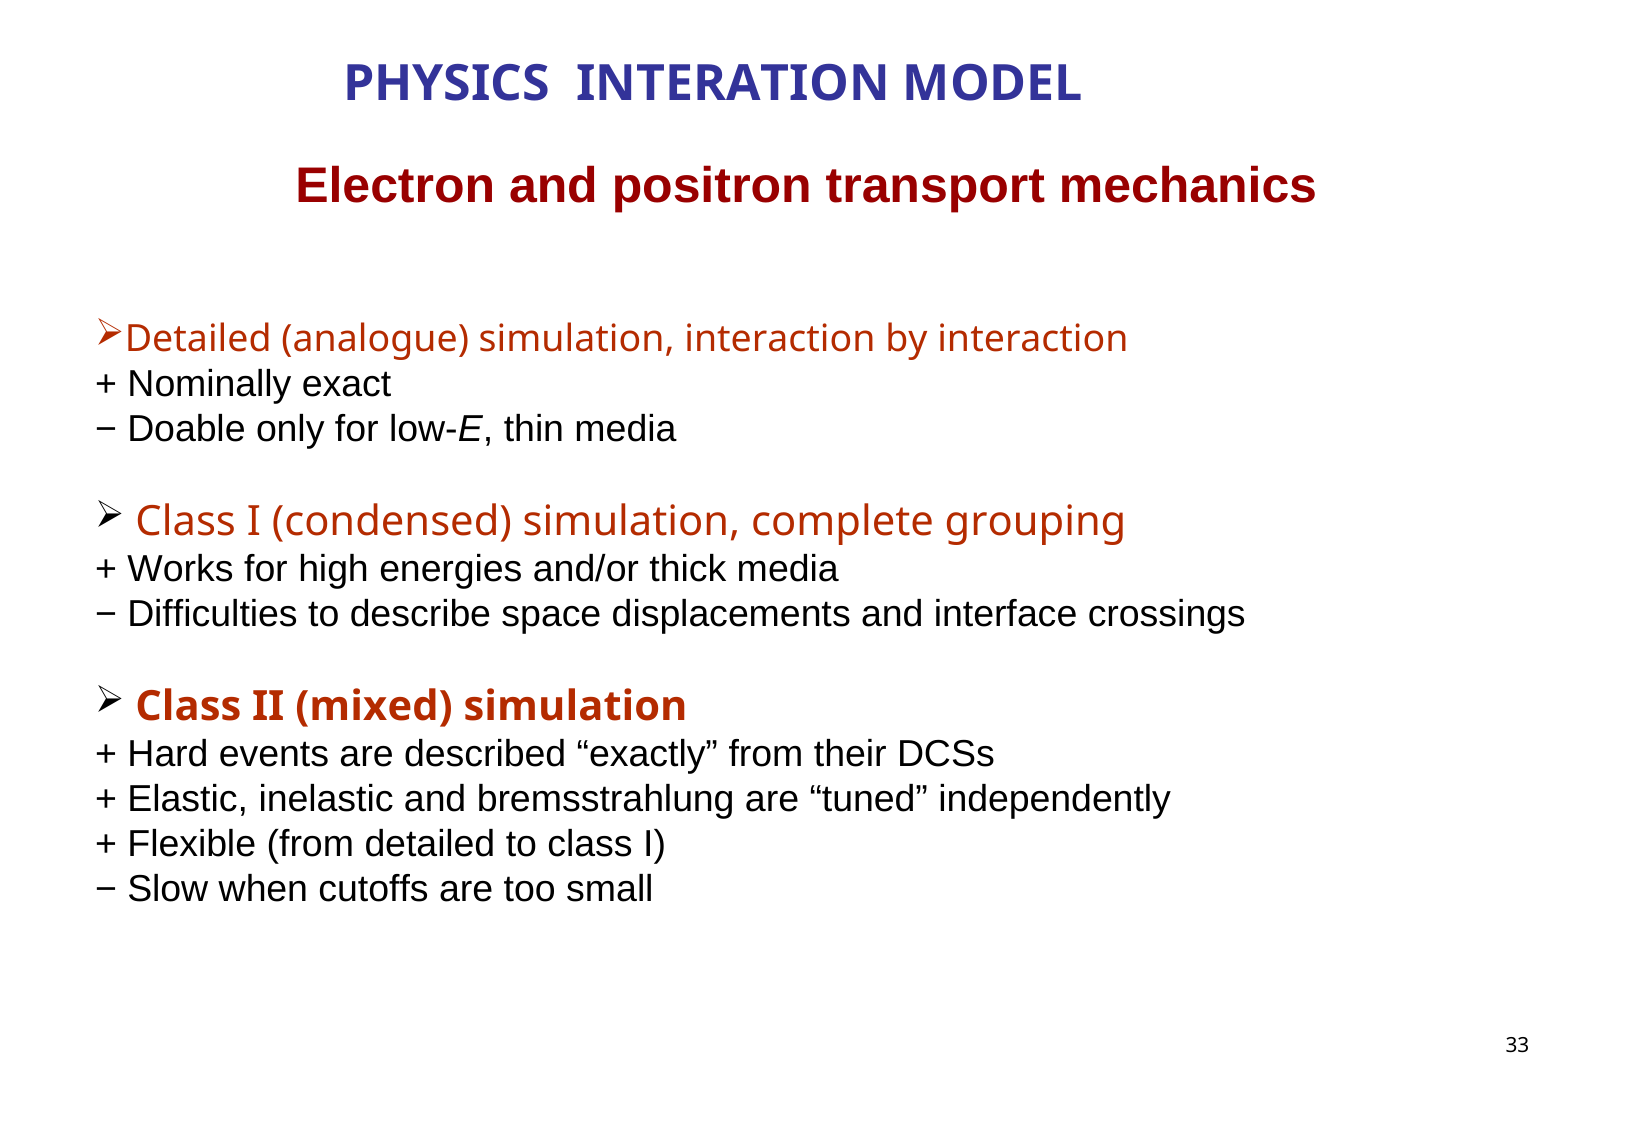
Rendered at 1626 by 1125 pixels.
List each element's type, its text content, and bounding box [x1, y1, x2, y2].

text_box Detailed (analogue) simulation, interaction by interaction + Nominally exact − Doable only for low-E, thin media Class I (condensed) simulation, complete grouping + Works for high energies and/or thick media − Difficulties to describe space displacements and interface crossings Class II (mixed) simulation + Hard events are described “exactly” from their DCSs + Elastic, inelastic and bremsstrahlung are “tuned” independently + Flexible (from detailed to class I) − Slow when cutoffs are too small [80, 306, 1557, 917]
text_box Electron and positron transport mechanics [56, 144, 1557, 221]
text_box PHYSICS INTERATION MODEL [328, 42, 1099, 119]
